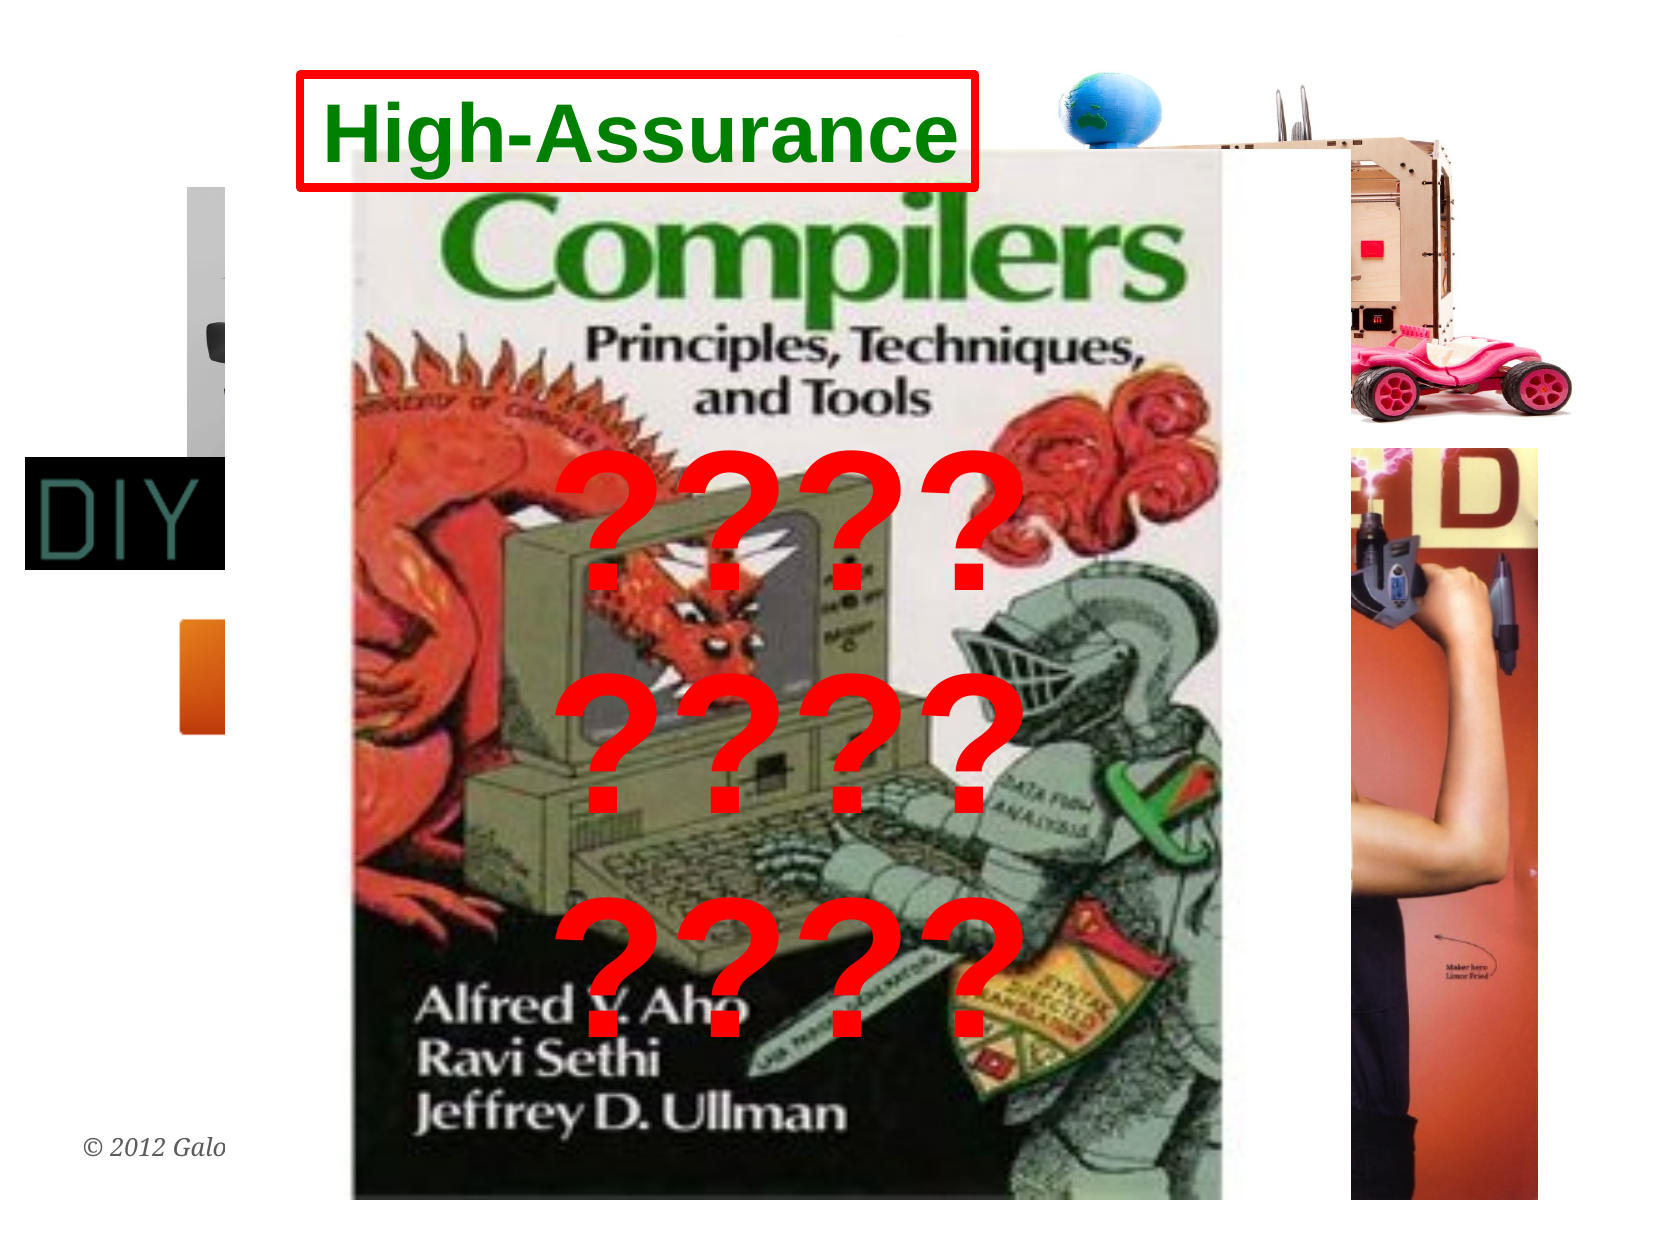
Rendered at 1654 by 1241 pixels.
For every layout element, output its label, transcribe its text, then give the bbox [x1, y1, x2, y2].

text_box High-Assurance [307, 79, 976, 188]
picture [25, 29, 1630, 1201]
text_box ???? ???? ???? [531, 402, 1051, 1088]
